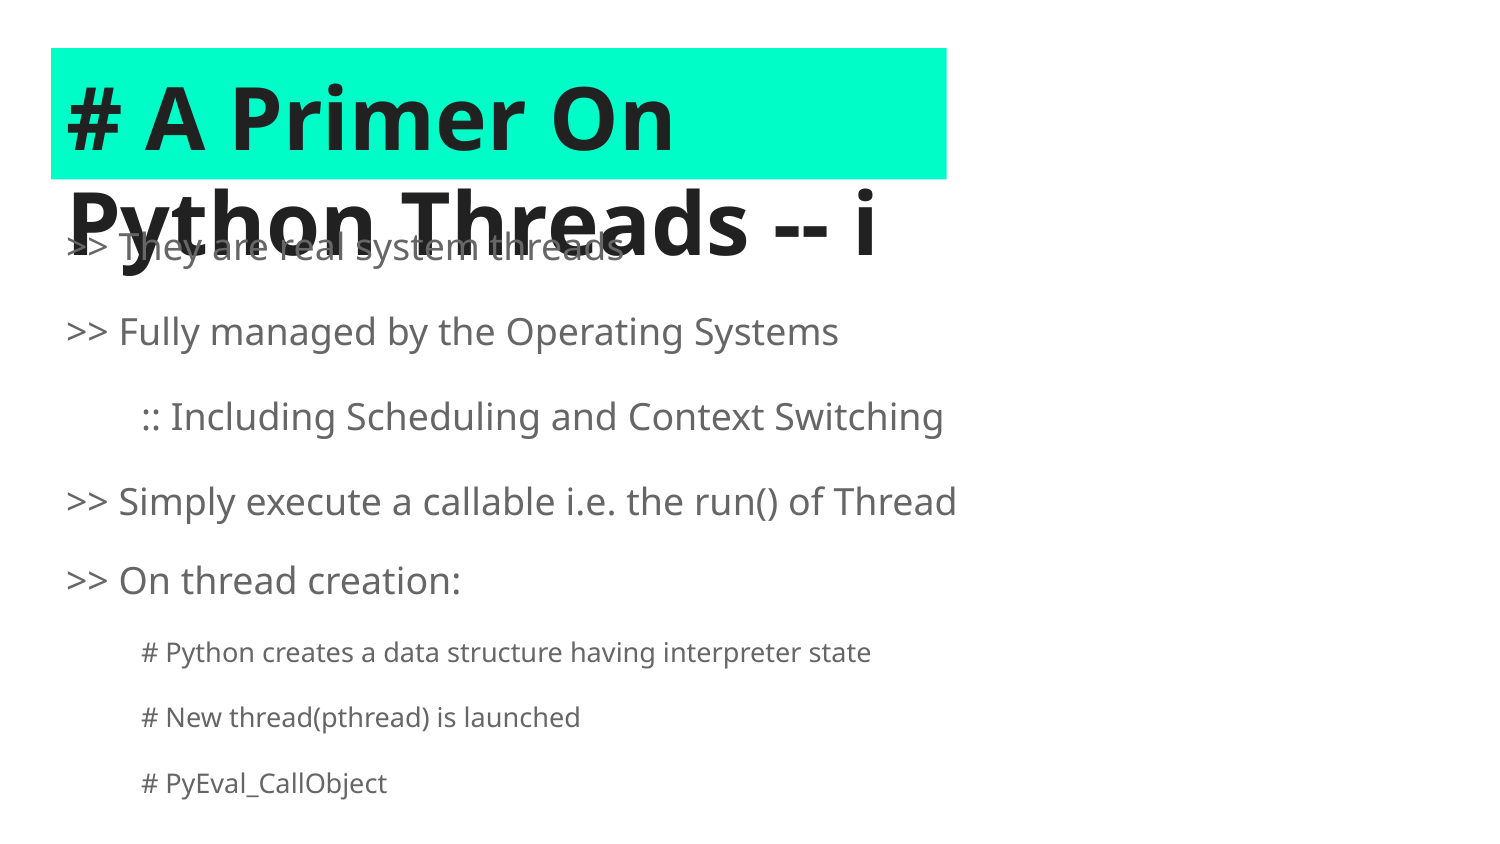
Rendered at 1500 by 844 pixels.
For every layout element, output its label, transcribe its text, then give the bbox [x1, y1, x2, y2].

title # A Primer On Python Threads -- i [51, 48, 947, 180]
list >> They are real system threads >> Fully managed by the Operating Systems :: Including Scheduling and Context Switching >> Simply execute a callable i.e. the run() of Thread >> On thread creation: # Python creates a data structure having interpreter state # New thread(pthread) is launched # PyEval_CallObject [51, 201, 1449, 837]
